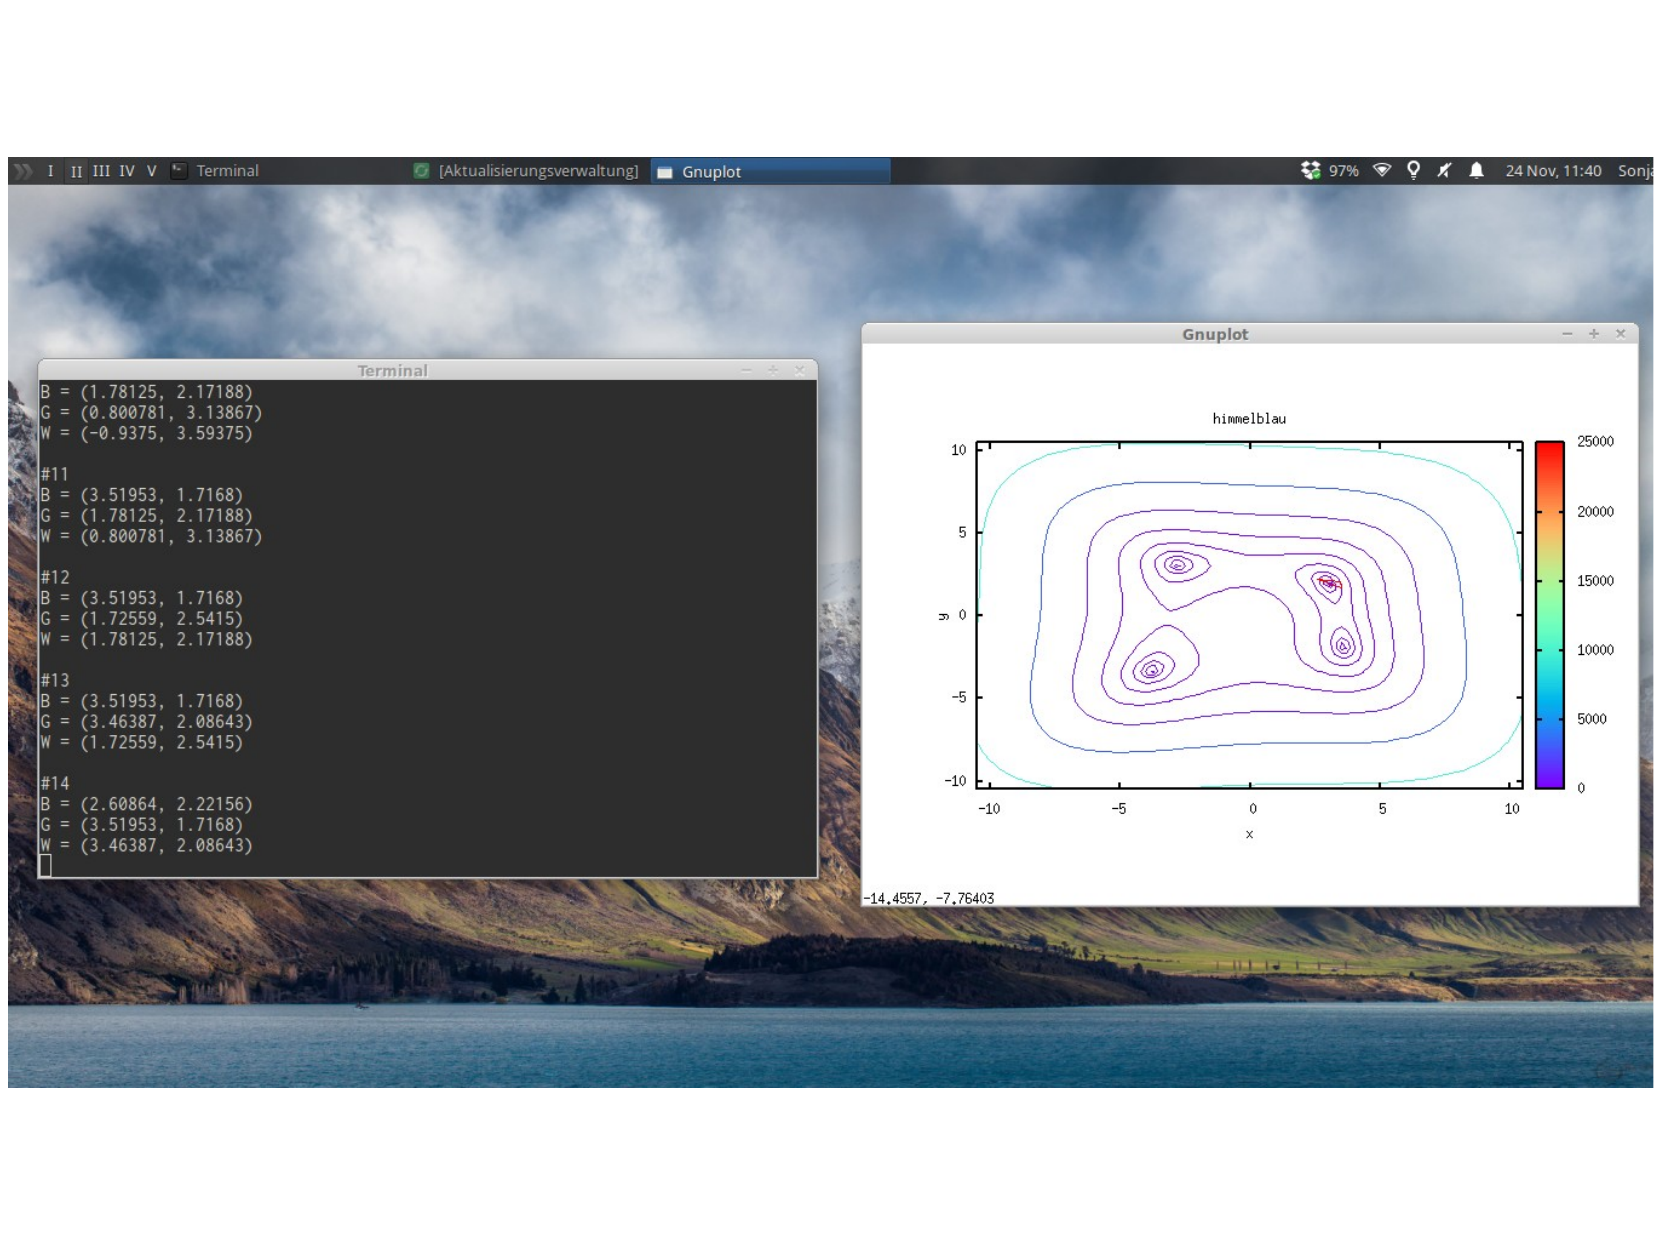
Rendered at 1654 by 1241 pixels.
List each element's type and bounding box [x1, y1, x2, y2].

picture [8, 157, 1654, 1088]
